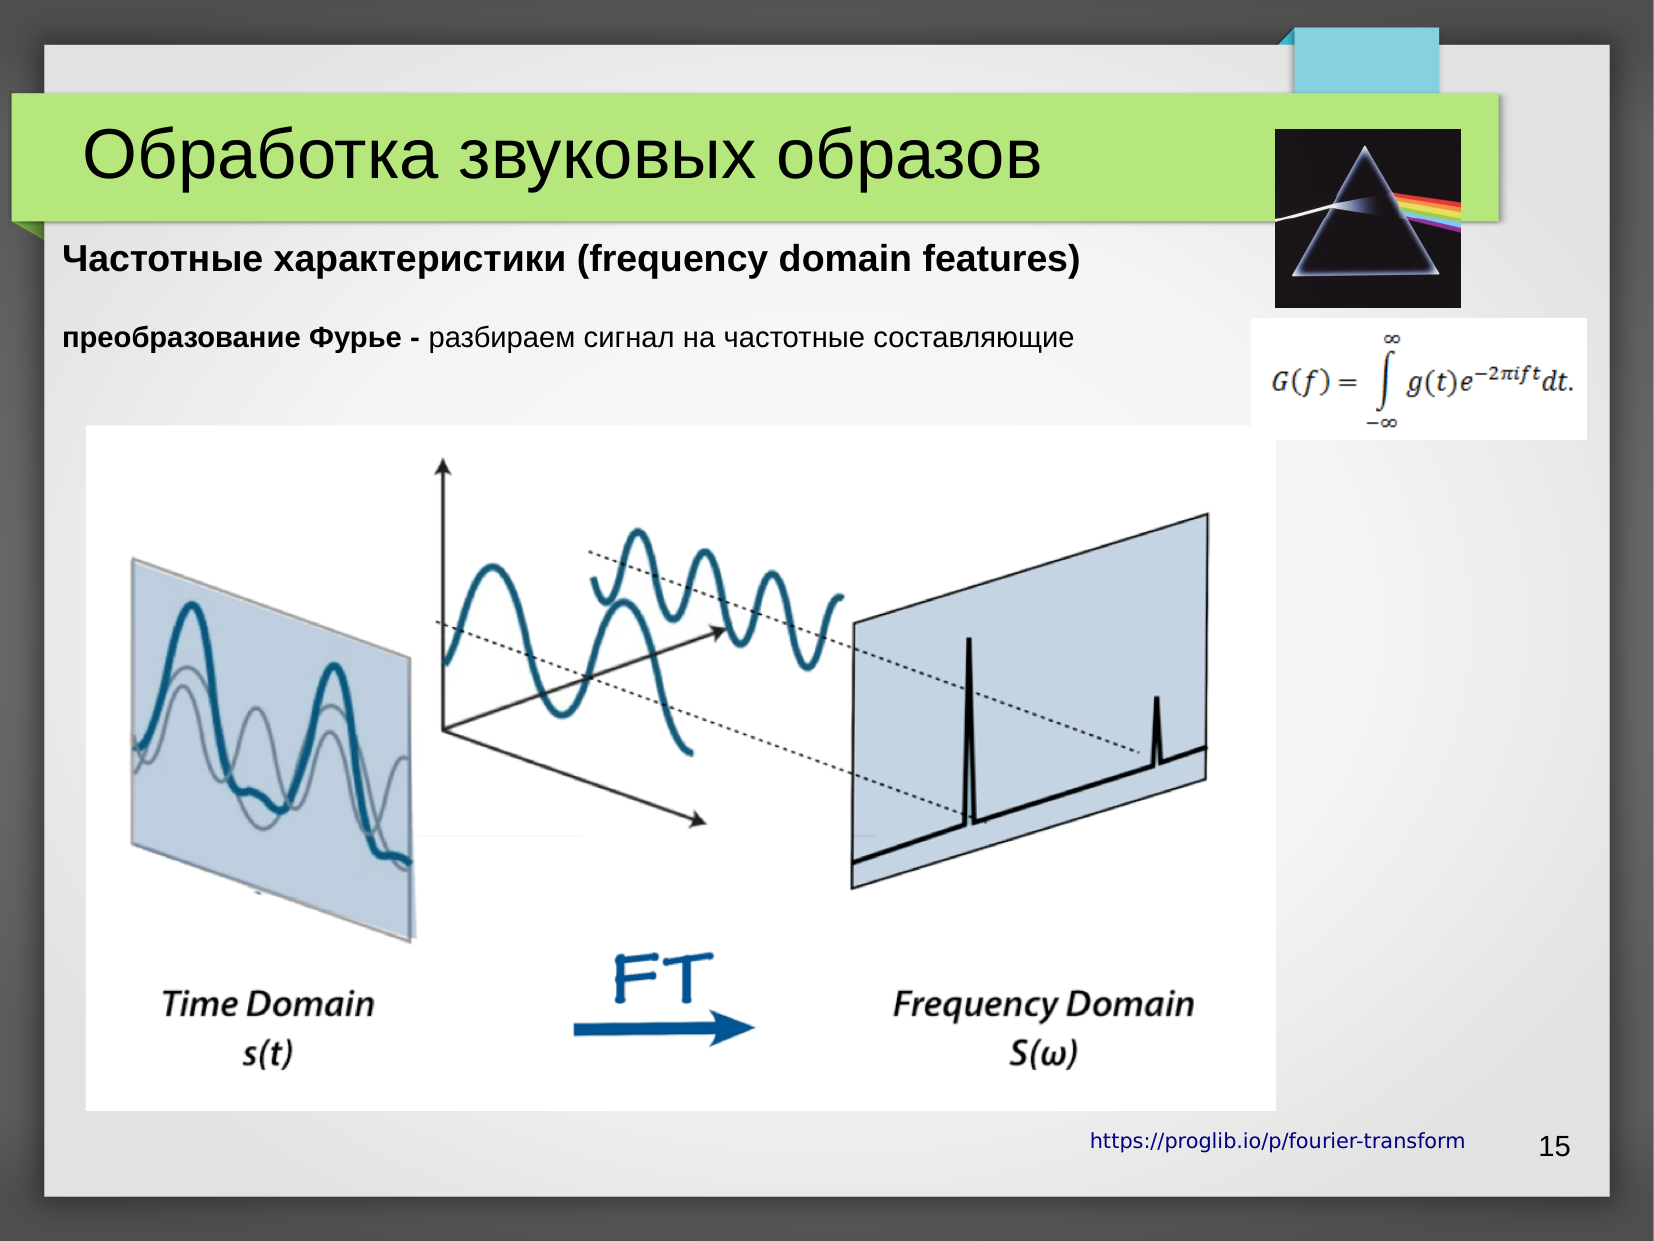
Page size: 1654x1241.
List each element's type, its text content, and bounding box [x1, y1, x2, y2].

title Обработка звуковых образов [82, 114, 1406, 194]
picture [0, 0, 1654, 1241]
text_box Частотные характеристики (frequency domain features) преобразование Фурье - разбираем сигнал на частотные составляющие [62, 237, 1512, 367]
text_box https://proglib.io/p/fourier-transform [1075, 1122, 1489, 1186]
